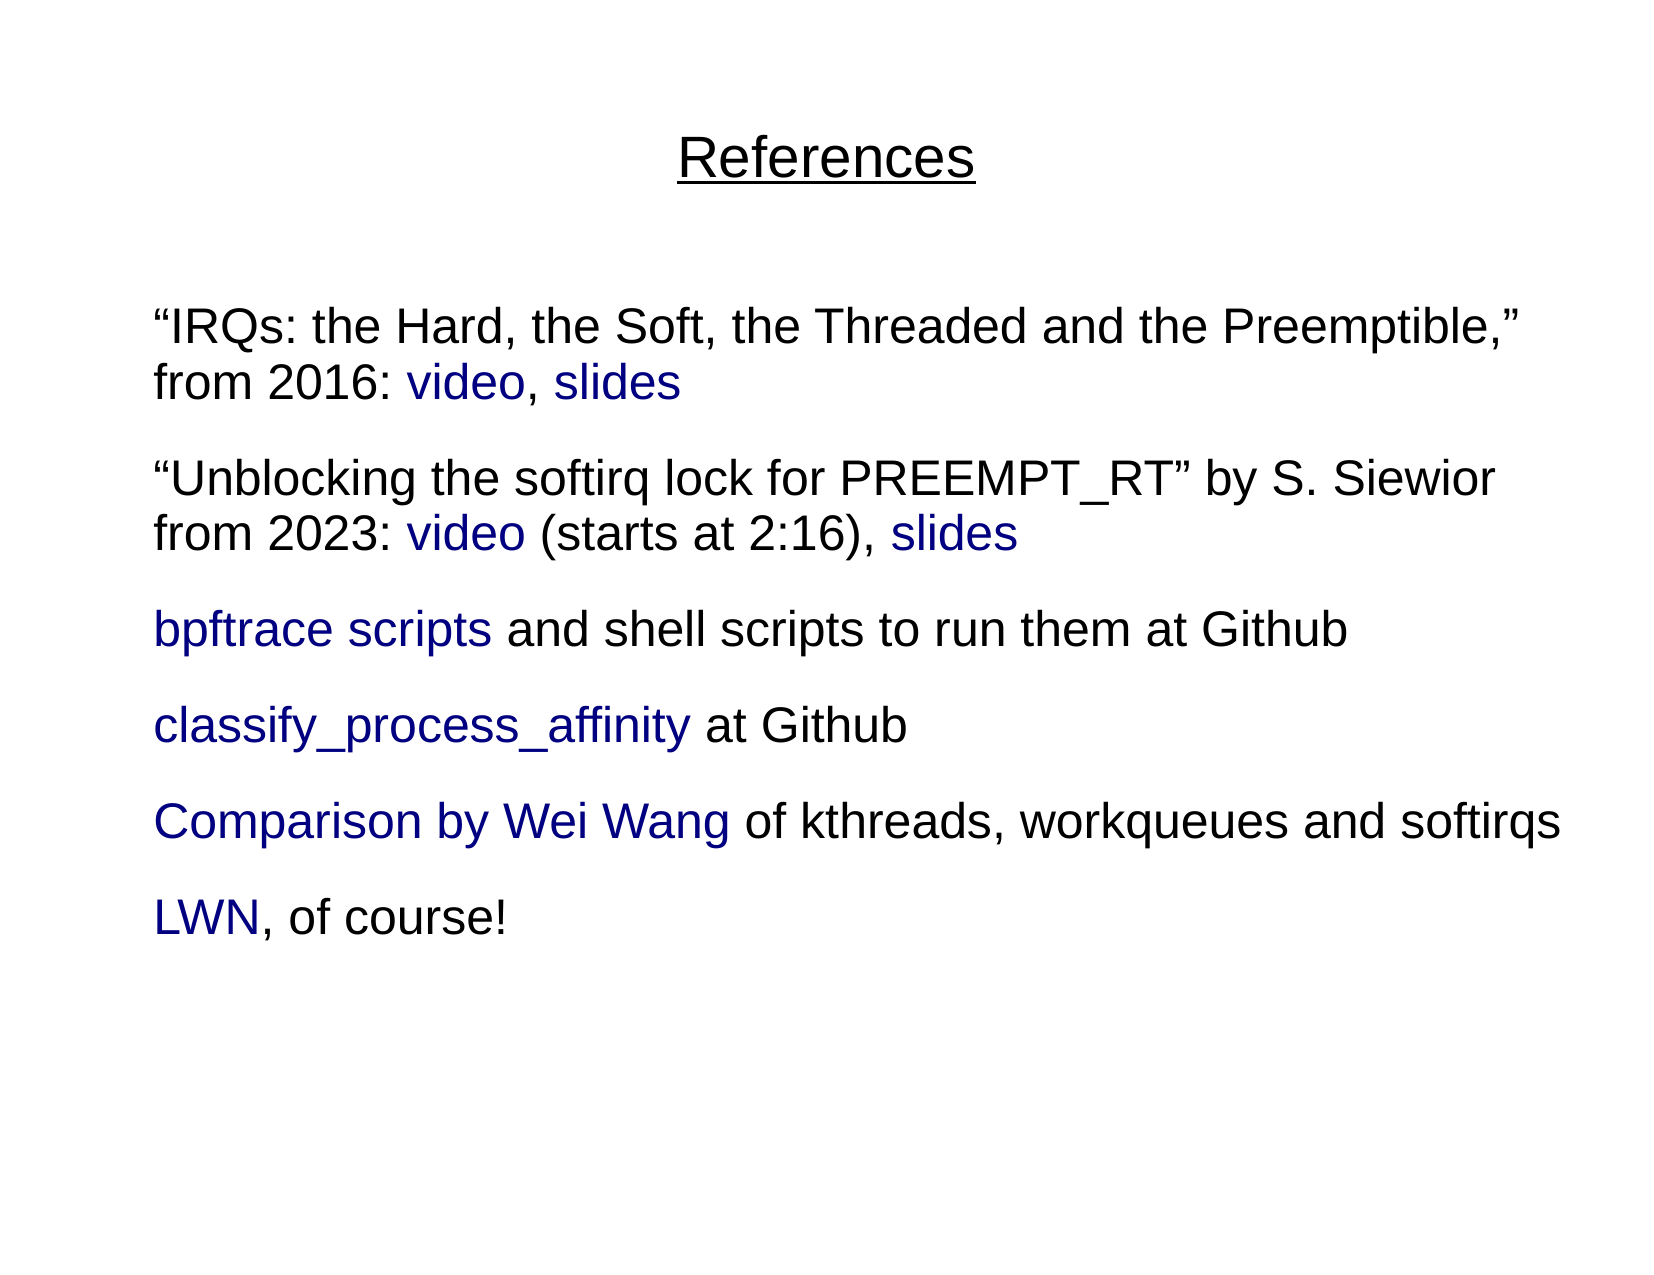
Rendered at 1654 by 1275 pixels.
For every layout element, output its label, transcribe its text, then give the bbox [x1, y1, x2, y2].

title References [82, 50, 1571, 264]
list “IRQs: the Hard, the Soft, the Threaded and the Preemptible,” from 2016: video, slides “Unblocking the softirq lock for PREEMPT_RT” by S. Siewior from 2023: video (starts at 2:16), slides bpftrace scripts and shell scripts to run them at Github classify_process_affinity at Github Comparison by Wei Wang of kthreads, workqueues and softirqs LWN, of course! [82, 298, 1571, 1038]
